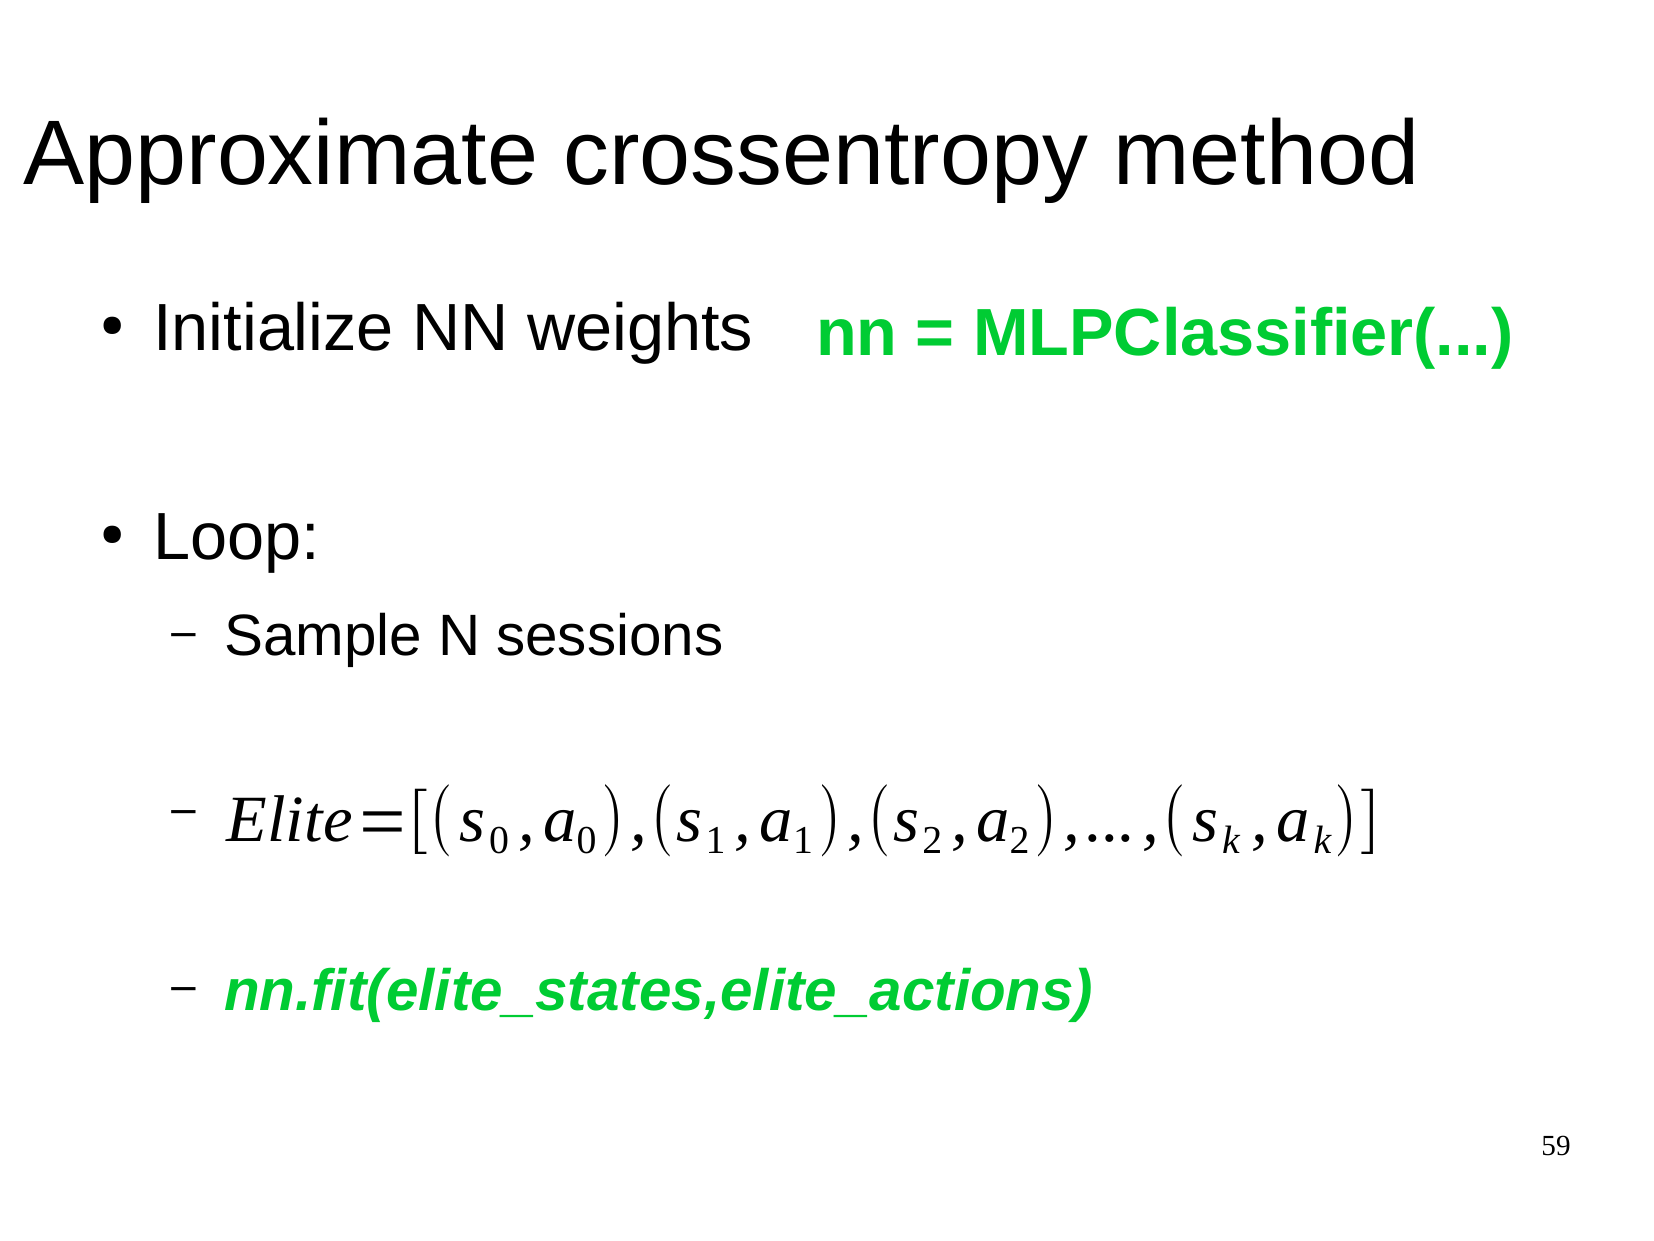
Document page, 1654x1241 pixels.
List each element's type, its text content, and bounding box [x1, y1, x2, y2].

text_box nn = MLPClassifier(...) [801, 287, 1606, 452]
title Approximate crossentropy method [23, 49, 1512, 257]
chart [205, 779, 1396, 865]
list Initialize NN weights Loop: Sample N sessions nn.fit(elite_states,elite_actions) [82, 290, 1571, 1111]
